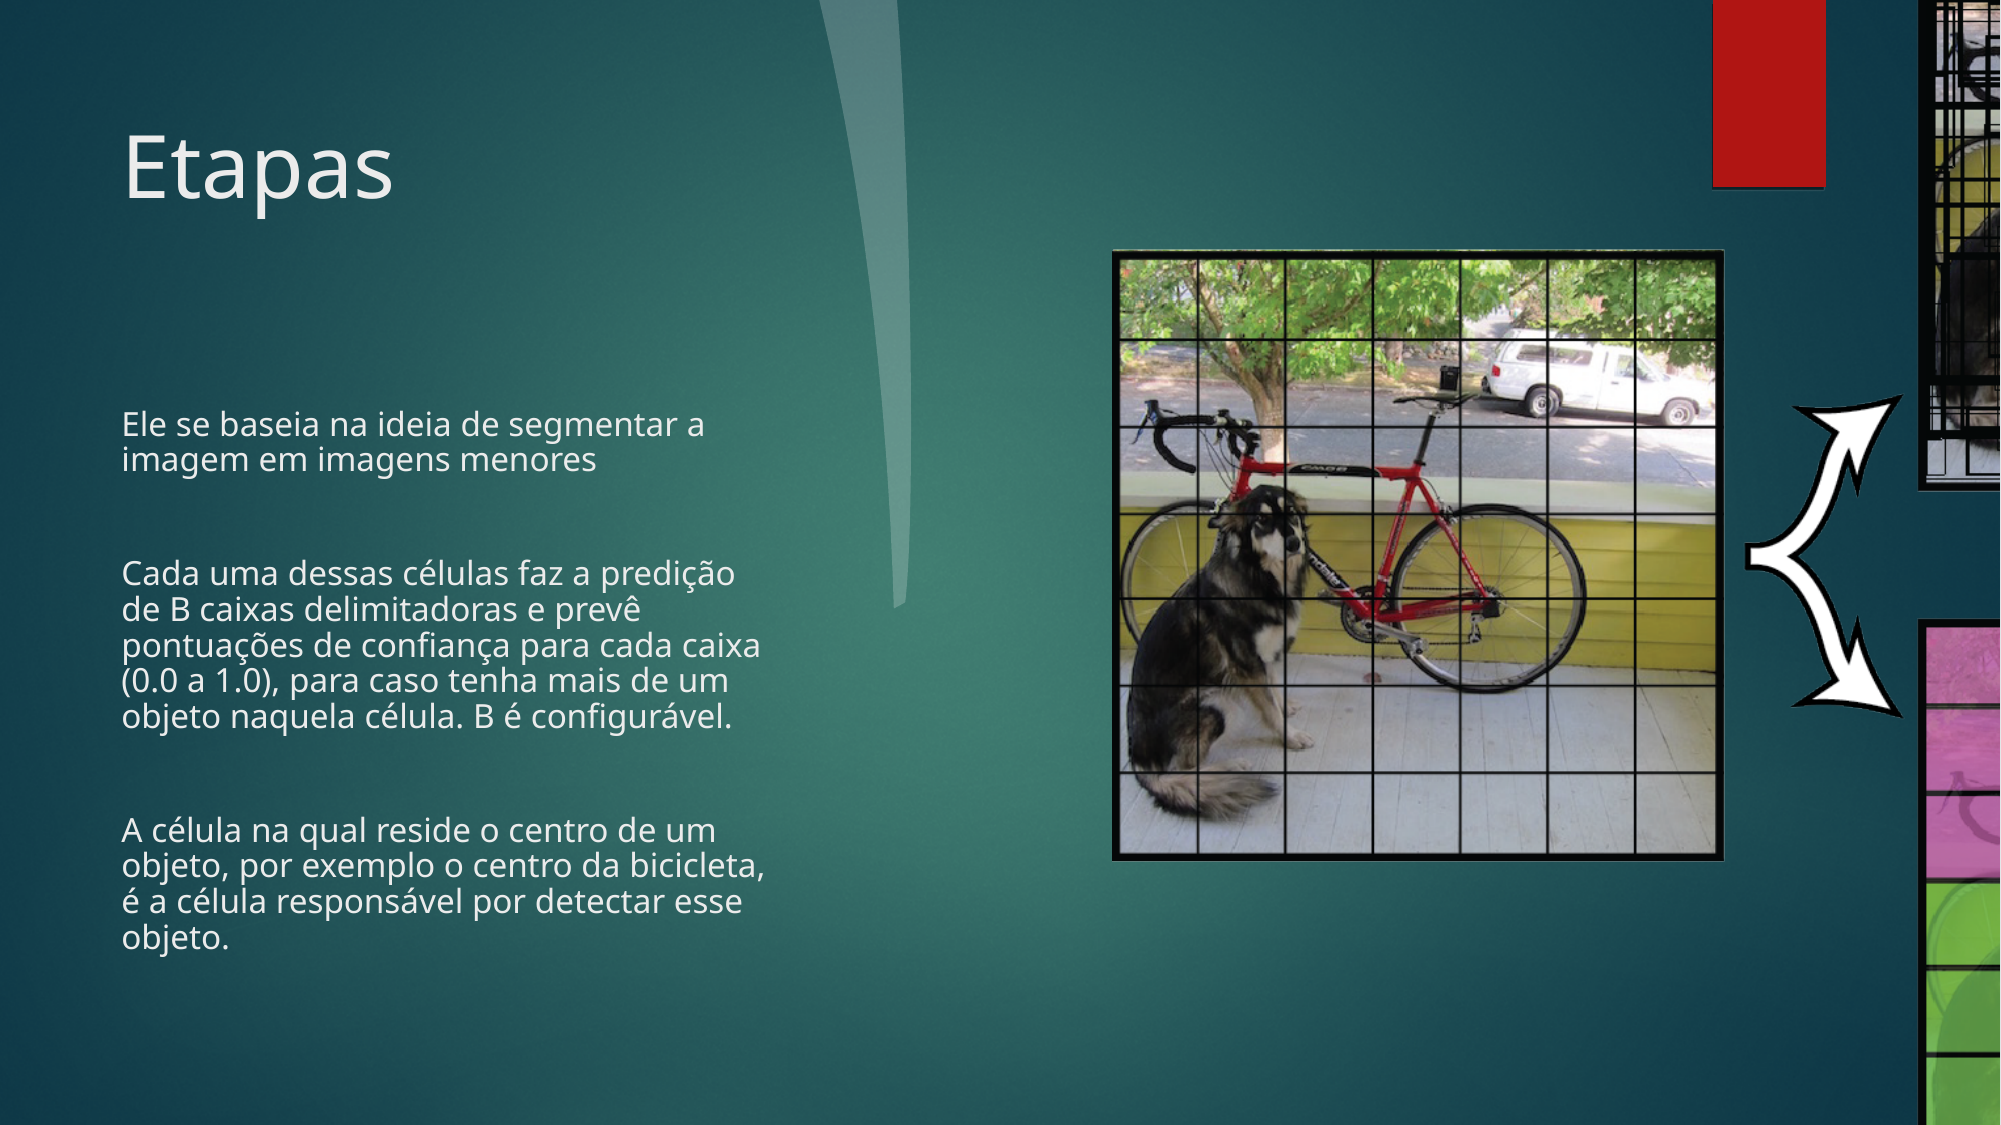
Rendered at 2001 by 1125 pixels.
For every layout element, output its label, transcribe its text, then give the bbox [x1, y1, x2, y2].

text_box [0, 0, 1112, 1125]
text_box [1713, 0, 1826, 187]
list Ele se baseia na ideia de segmentar a imagem em imagens menores Cada uma dessas células faz a predição de B caixas delimitadoras e prevê pontuações de confiança para cada caixa (0.0 a 1.0), para caso tenha mais de um objeto naquela célula. B é configurável. A célula na qual reside o centro de um objeto, por exemplo o centro da bicicleta, é a célula responsável por detectar esse objeto. [106, 399, 790, 1021]
picture [1112, 0, 2000, 1125]
title Etapas [106, 103, 790, 370]
